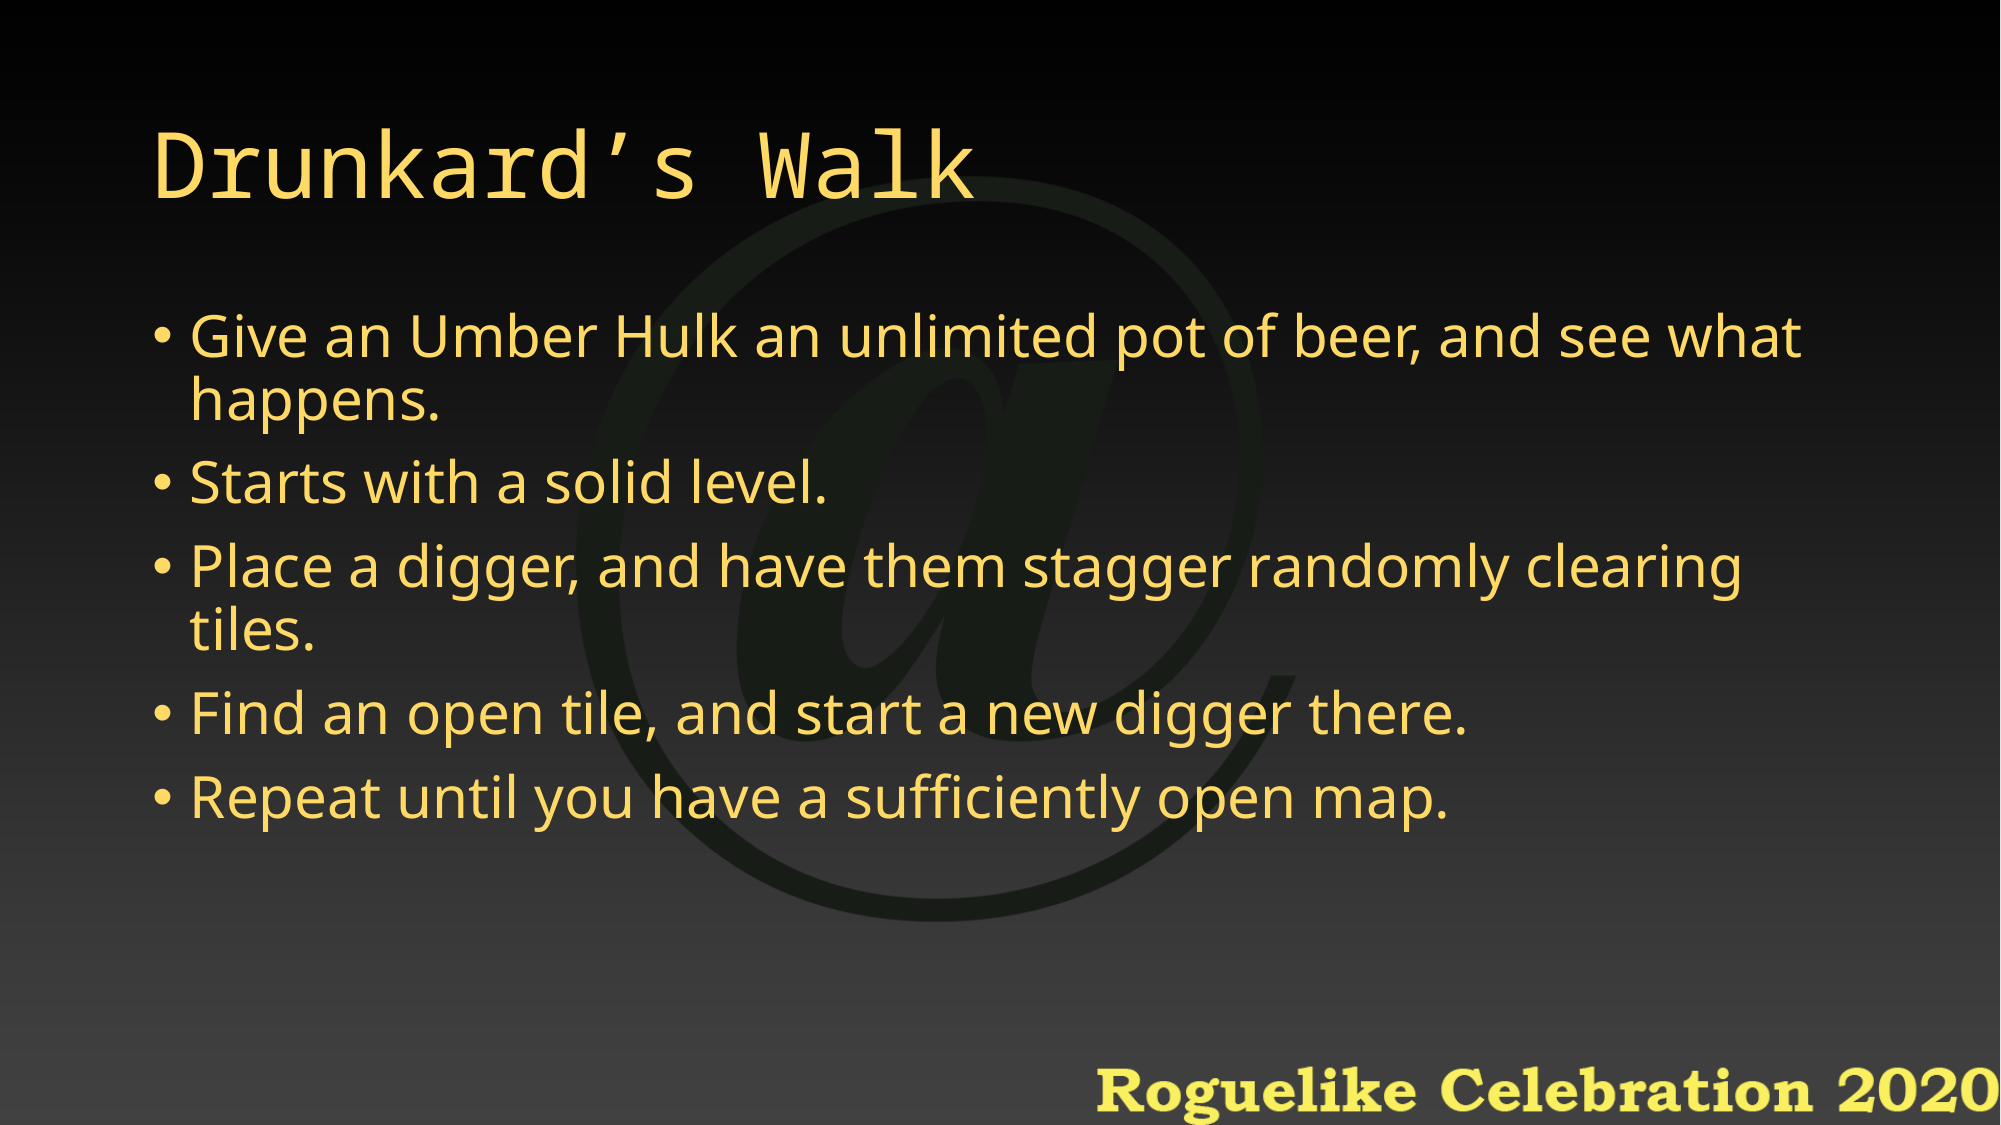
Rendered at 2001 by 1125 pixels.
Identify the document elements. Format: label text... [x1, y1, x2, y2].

title Drunkard’s Walk [137, 59, 1863, 278]
list Give an Umber Hulk an unlimited pot of beer, and see what happens. Starts with a solid level. Place a digger, and have them stagger randomly clearing tiles. Find an open tile, and start a new digger there. Repeat until you have a sufficiently open map. [137, 299, 1863, 1014]
picture [0, 0, 2001, 1125]
